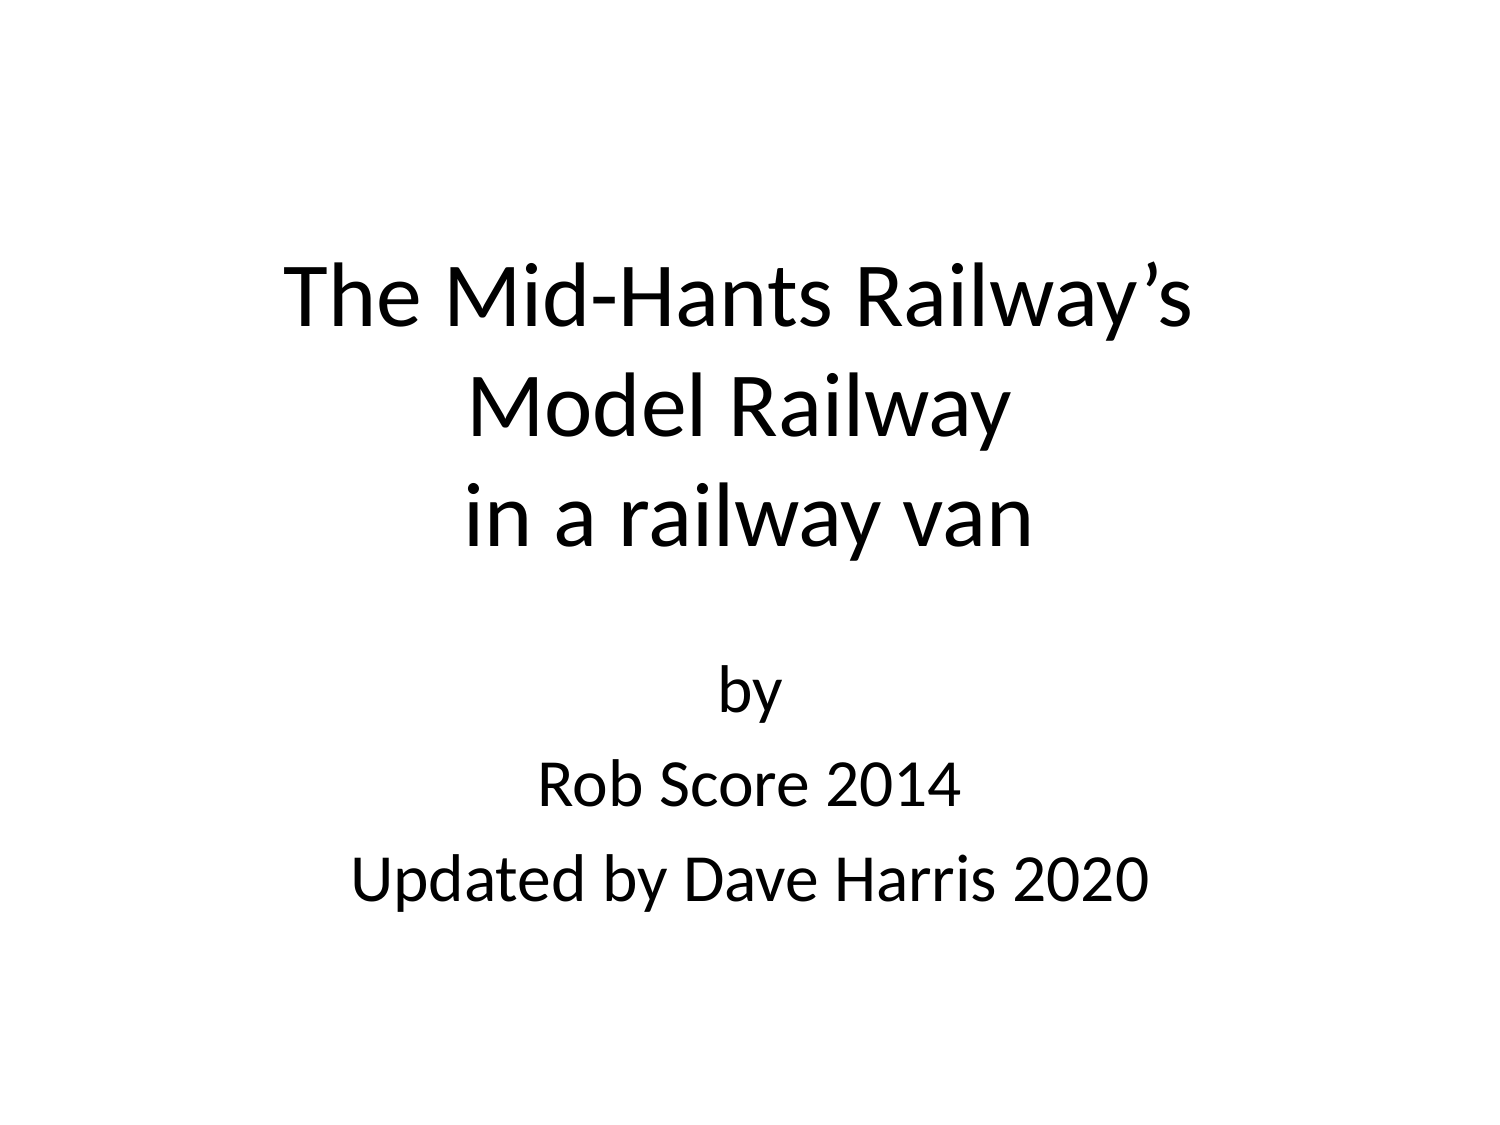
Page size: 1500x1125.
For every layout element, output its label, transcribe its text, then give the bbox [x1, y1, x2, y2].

title The Mid-Hants Railway’s Model Railway in a railway van [112, 208, 1388, 591]
subtitle by Rob Score 2014 Updated by Dave Harris 2020 [225, 637, 1275, 925]
